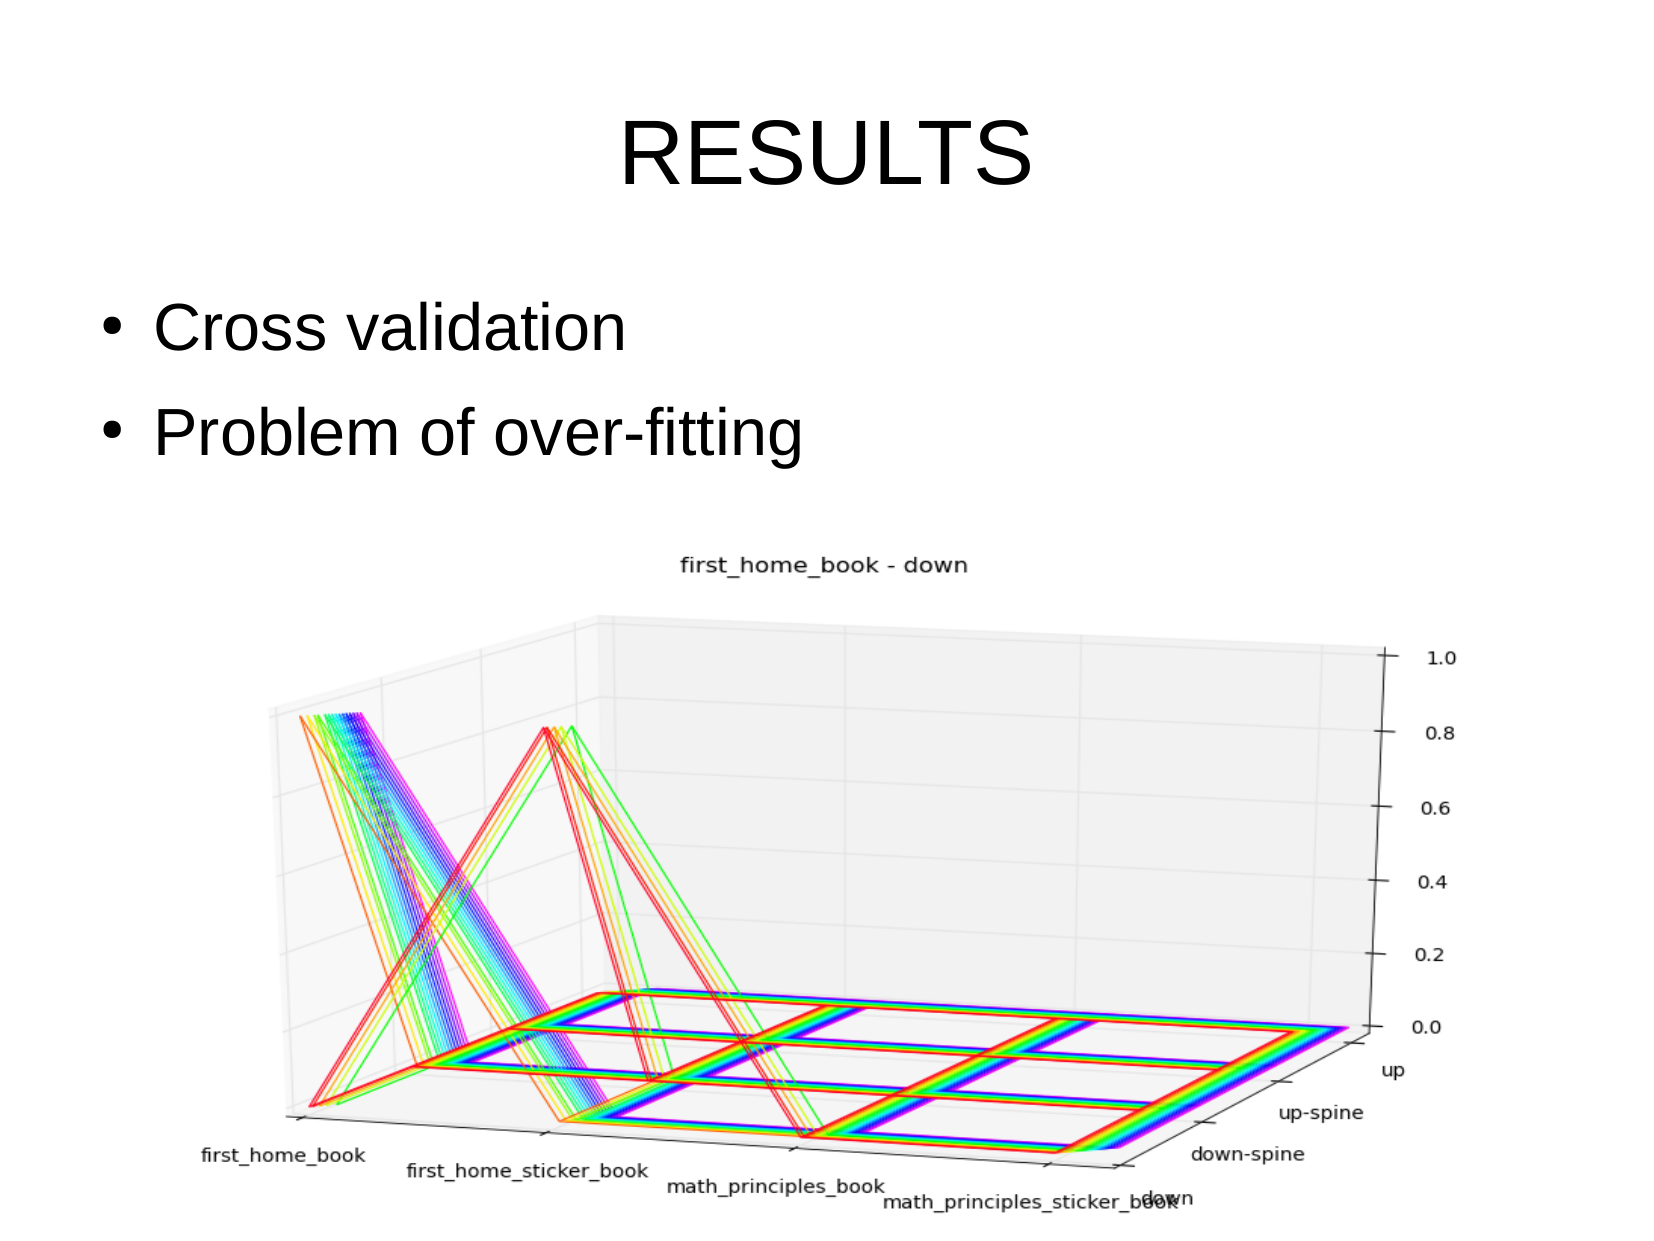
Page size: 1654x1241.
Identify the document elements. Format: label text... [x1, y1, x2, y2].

list Cross validation Problem of over-fitting [82, 290, 1538, 1010]
title RESULTS [82, 49, 1571, 257]
picture [150, 535, 1531, 1241]
